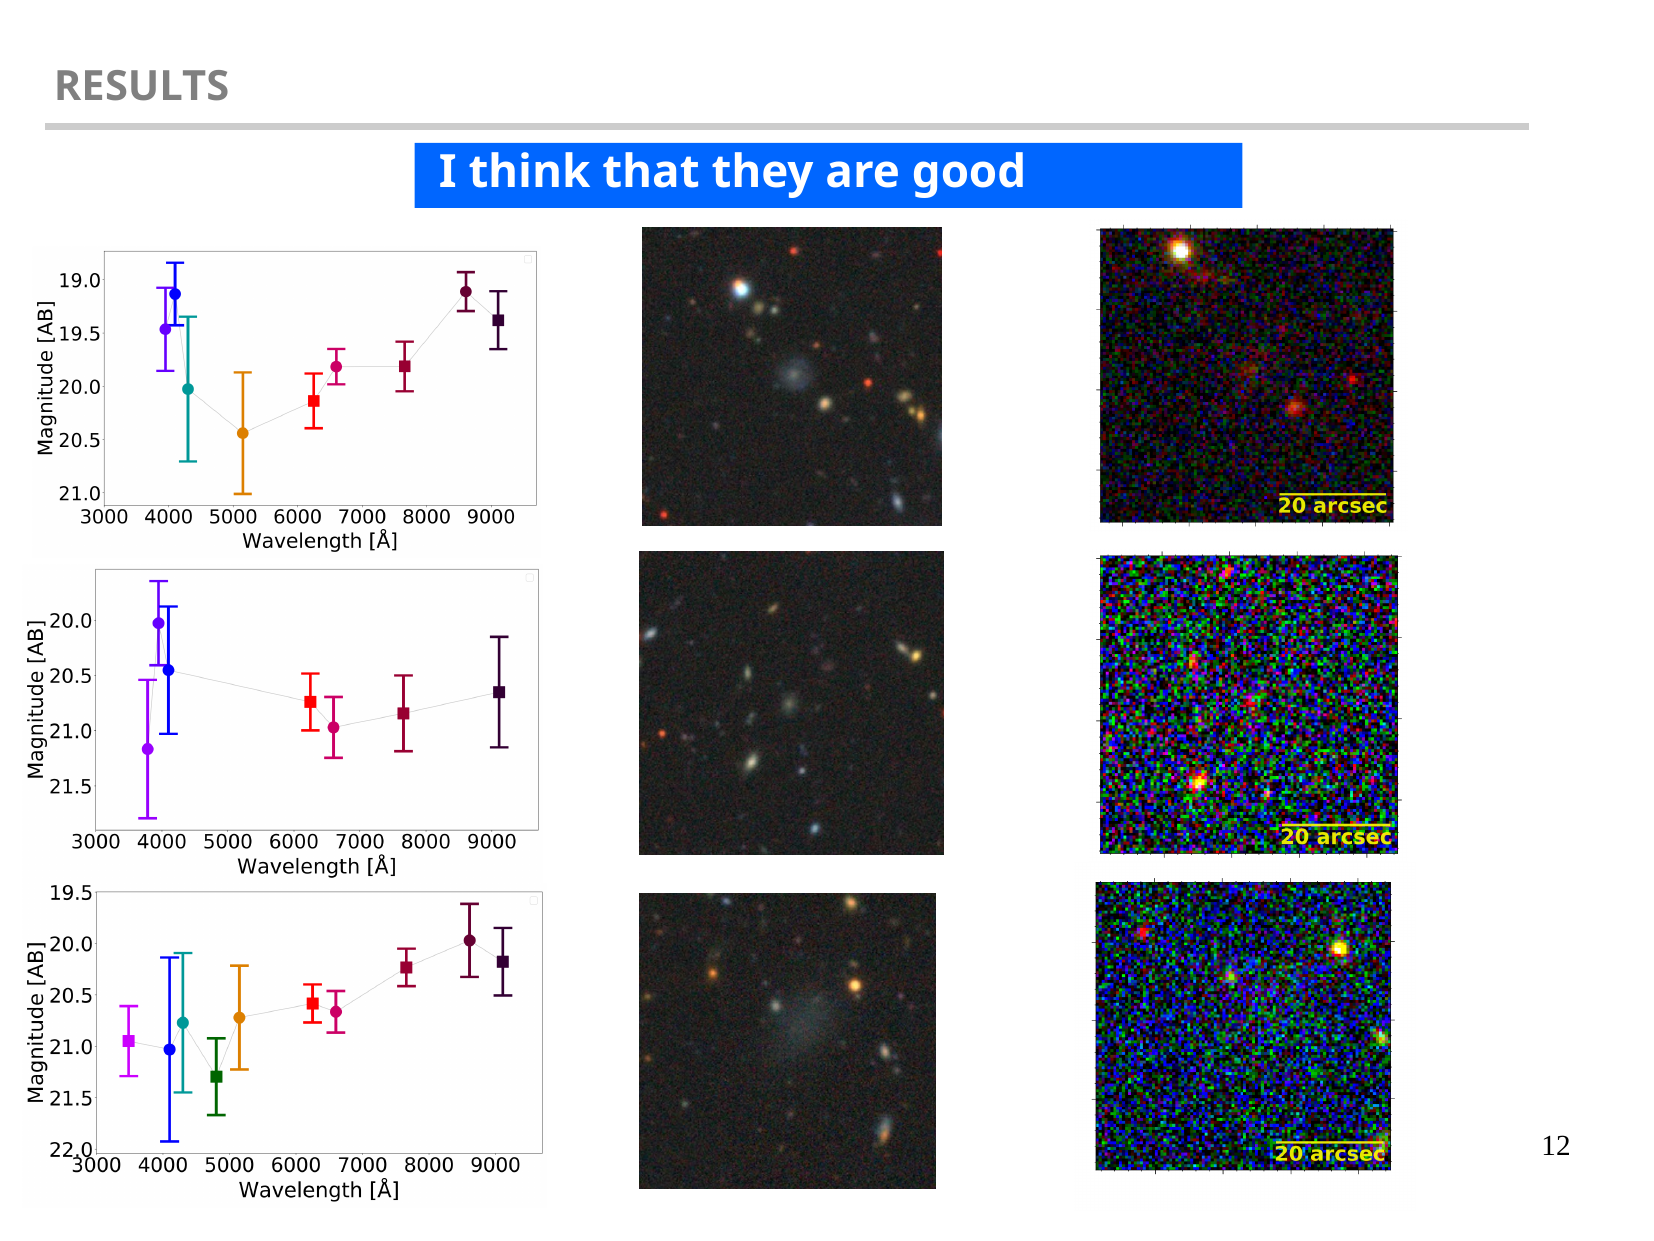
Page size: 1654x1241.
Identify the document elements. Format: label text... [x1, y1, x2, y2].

picture [639, 893, 936, 1189]
text_box [414, 142, 424, 208]
picture [22, 564, 547, 1208]
picture [1074, 549, 1416, 1211]
text_box RESULTS [39, 48, 790, 124]
text_box I think that they are good candidates [424, 131, 1291, 247]
picture [642, 226, 942, 526]
picture [638, 550, 944, 856]
picture [32, 246, 541, 558]
picture [1089, 219, 1408, 532]
